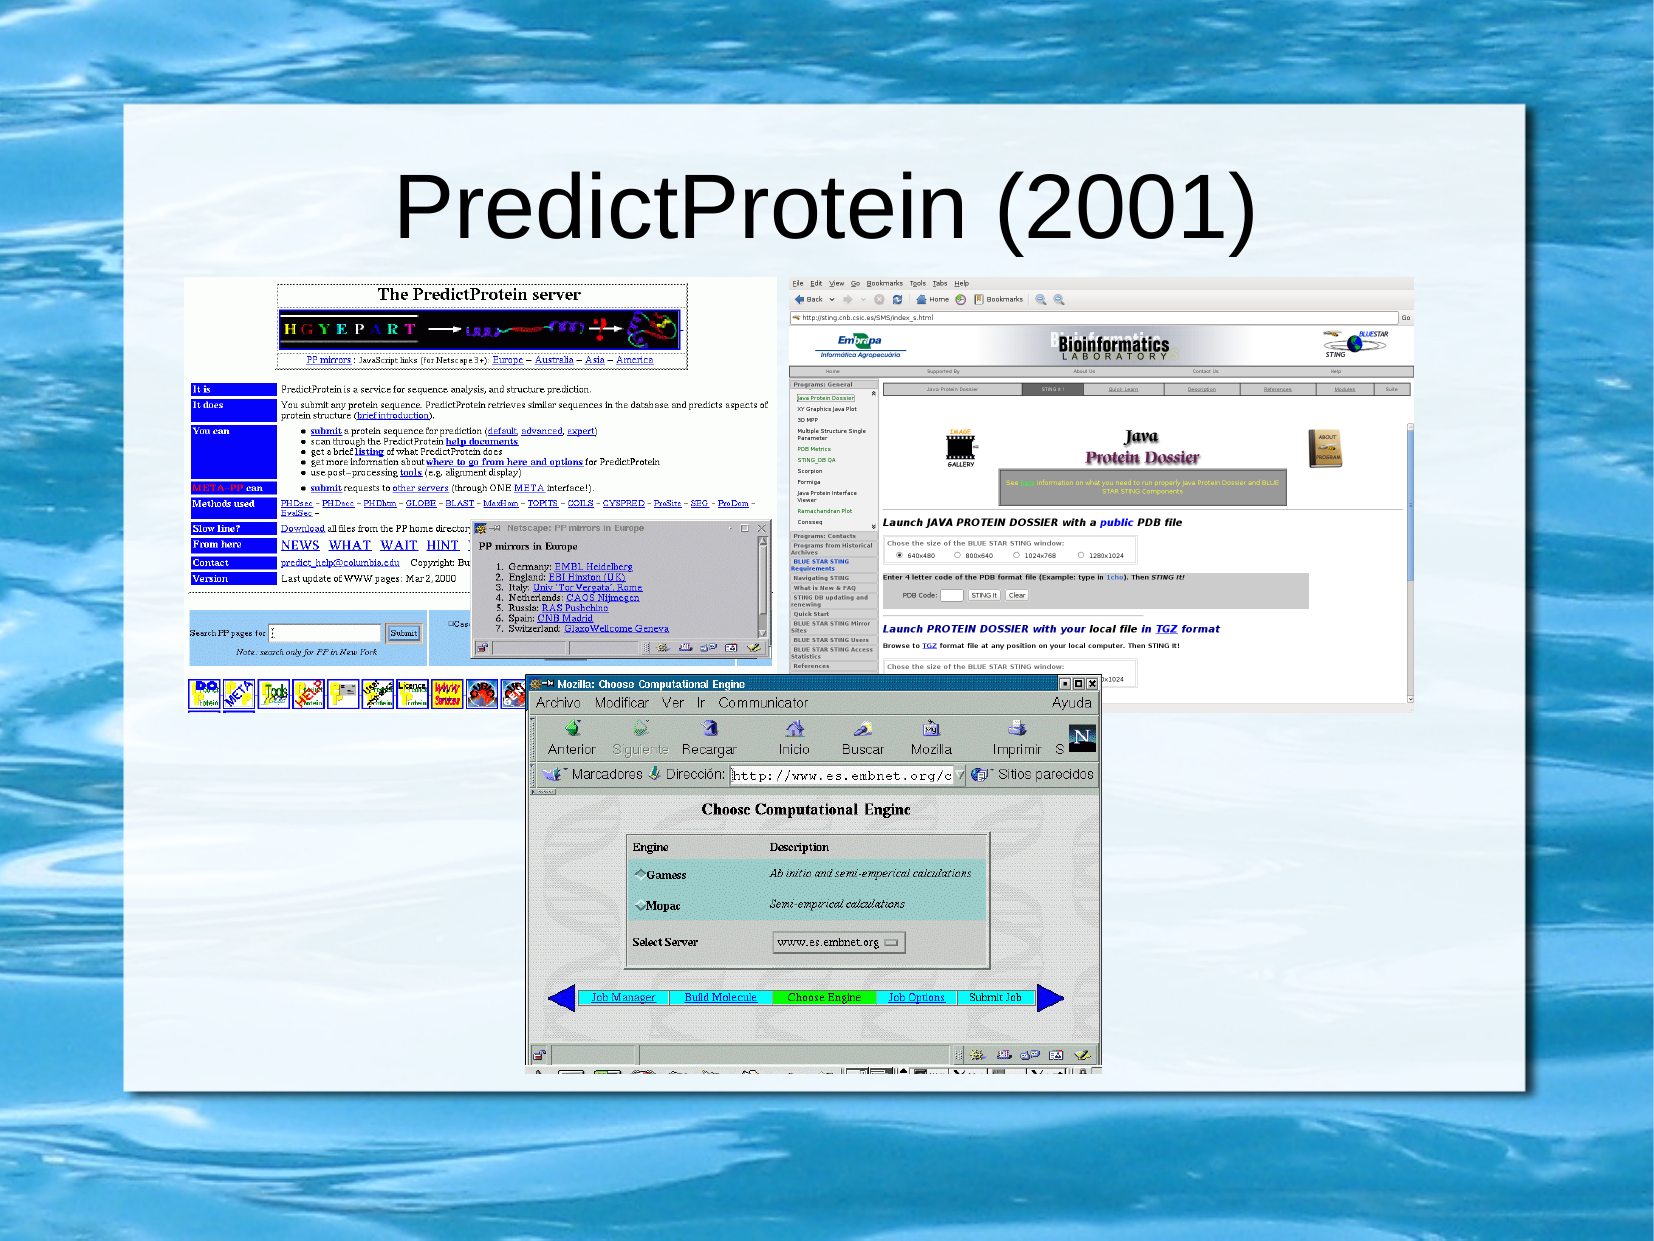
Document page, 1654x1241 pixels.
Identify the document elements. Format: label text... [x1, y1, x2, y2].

picture [0, 0, 1654, 1241]
title PredictProtein (2001) [147, 125, 1506, 288]
